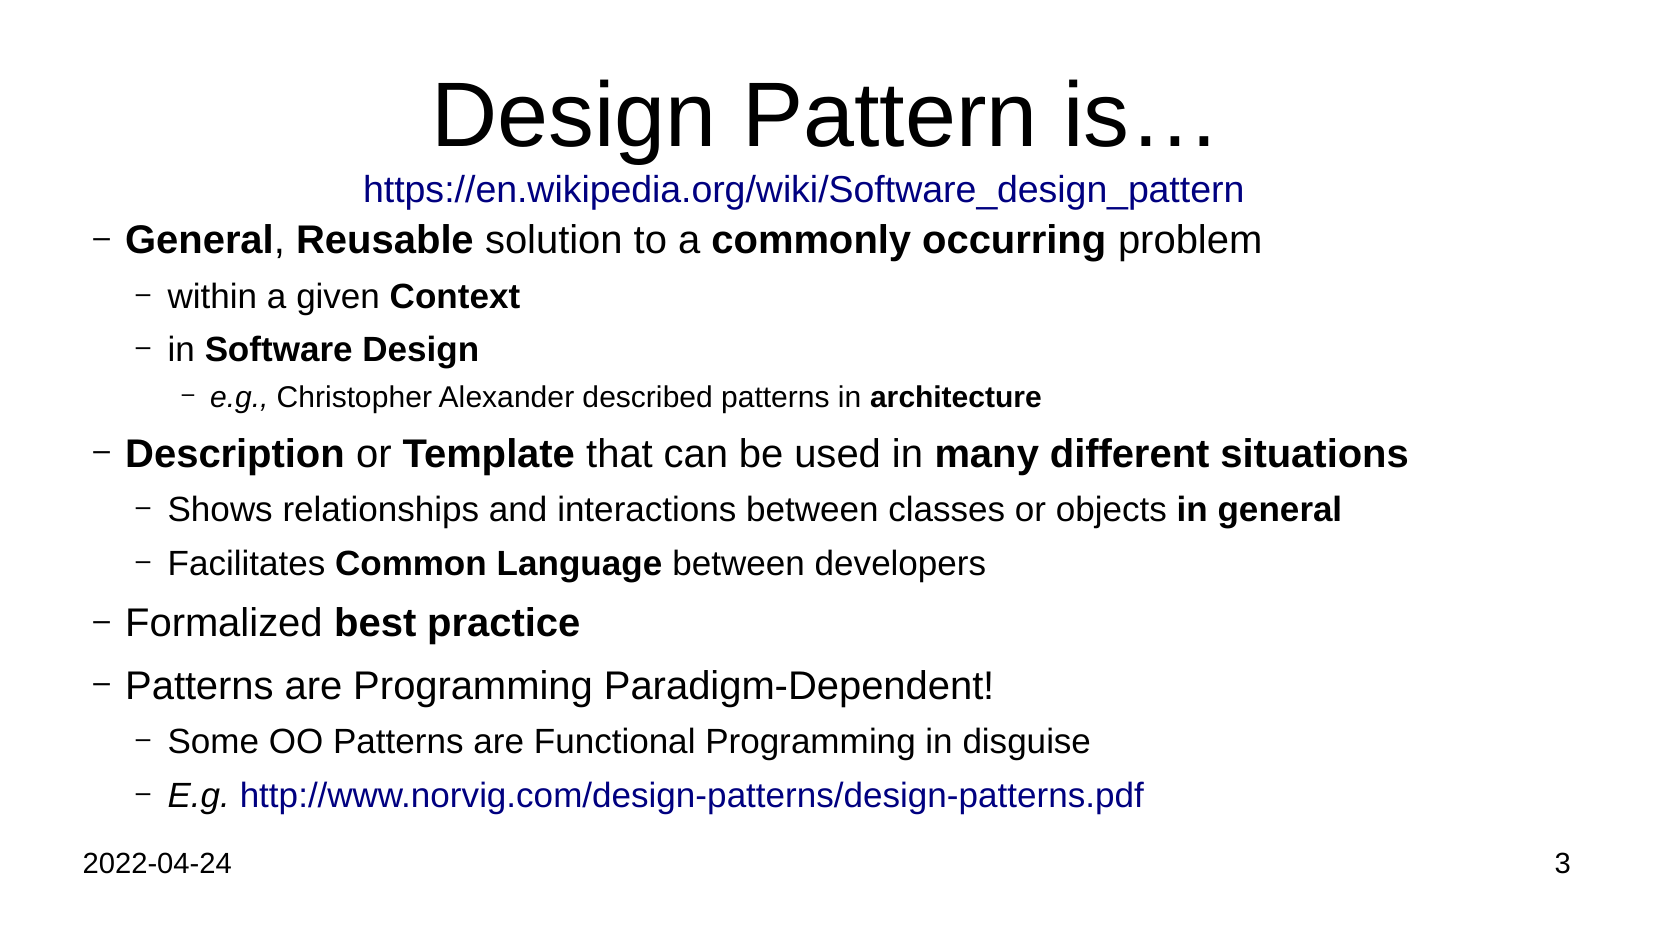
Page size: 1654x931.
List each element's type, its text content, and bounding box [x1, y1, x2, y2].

title Design Pattern is… [82, 37, 1571, 193]
list General, Reusable solution to a commonly occurring problem within a given Context in Software Design e.g., Christopher Alexander described patterns in architecture Description or Template that can be used in many different situations Shows relationships and interactions between classes or objects in general Facilitates Common Language between developers Formalized best practice Patterns are Programming Paradigm-Dependent! Some OO Patterns are Functional Programming in disguise E.g. http://www.norvig.com/design-patterns/design-patterns.pdf [82, 217, 1571, 815]
text_box https://en.wikipedia.org/wiki/Software_design_pattern [348, 160, 1260, 218]
